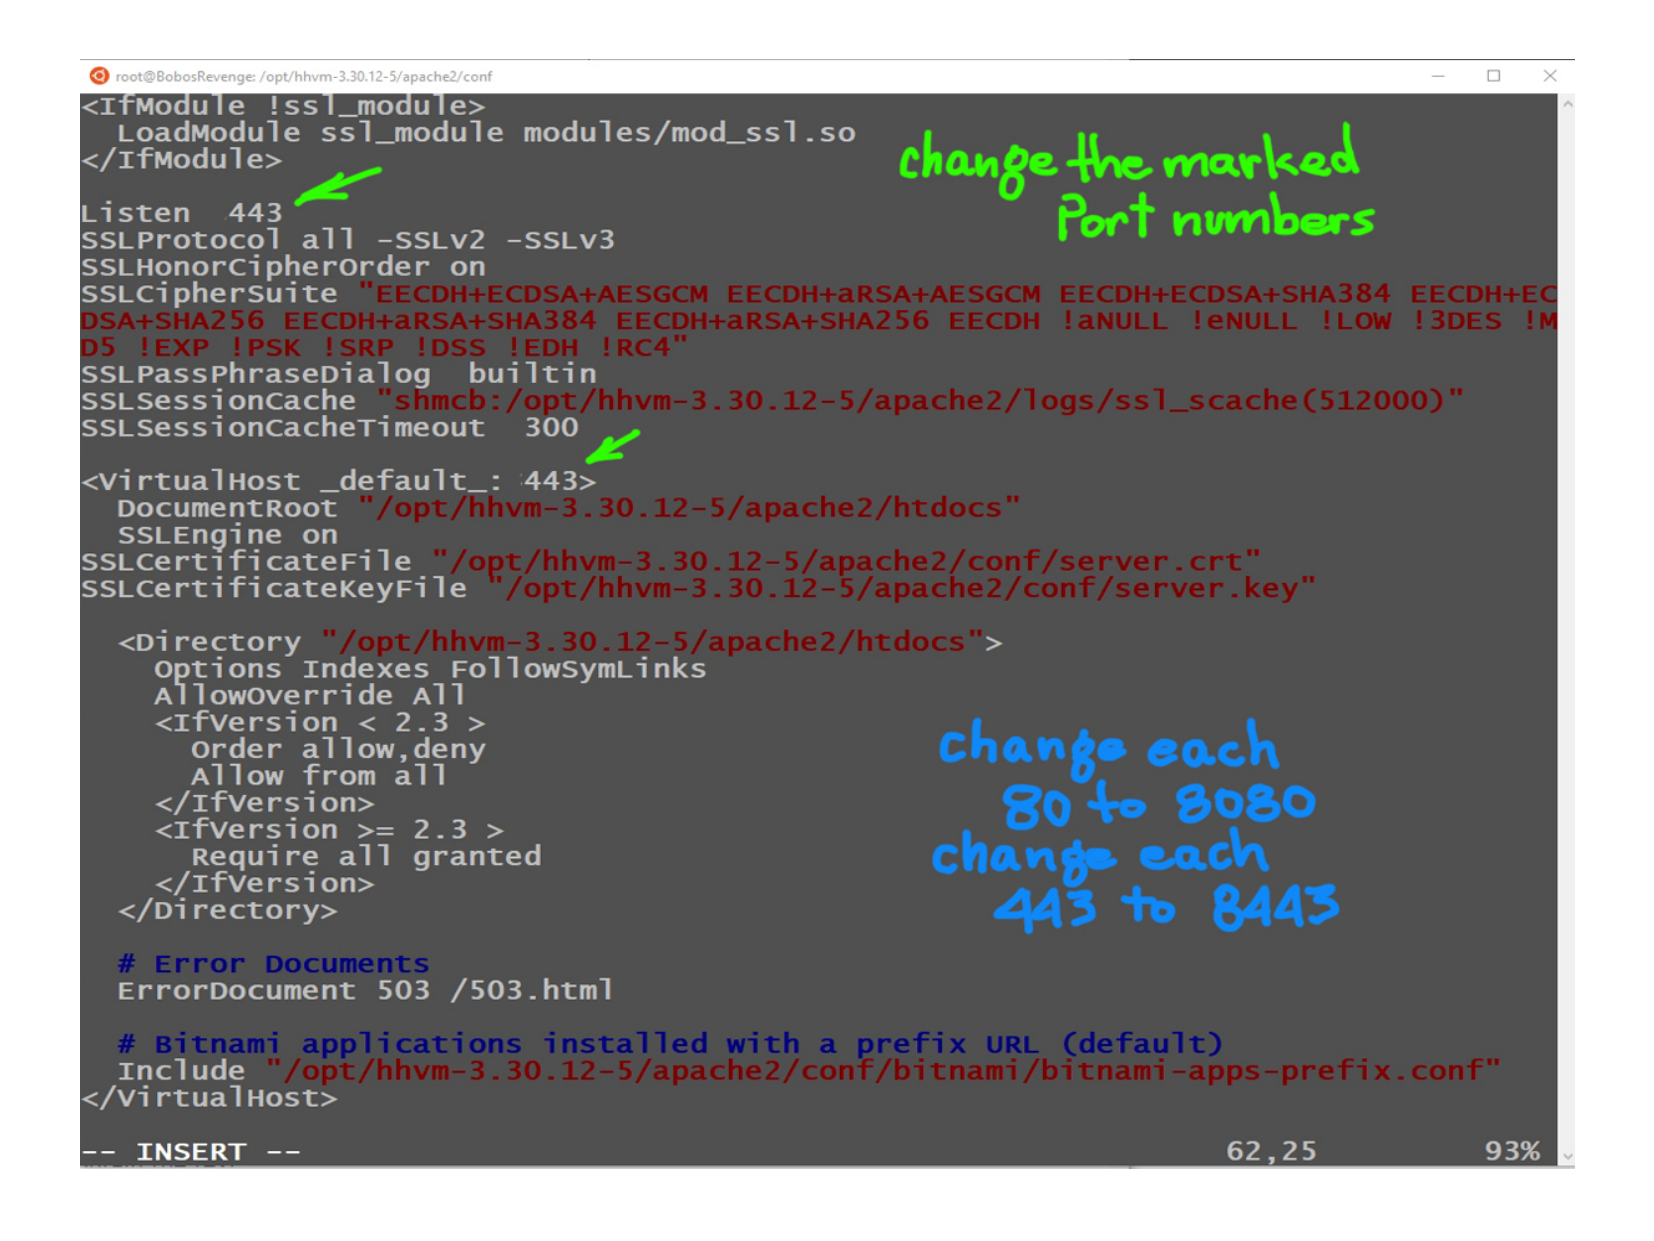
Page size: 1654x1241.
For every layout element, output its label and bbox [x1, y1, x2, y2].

picture [80, 59, 1576, 1169]
